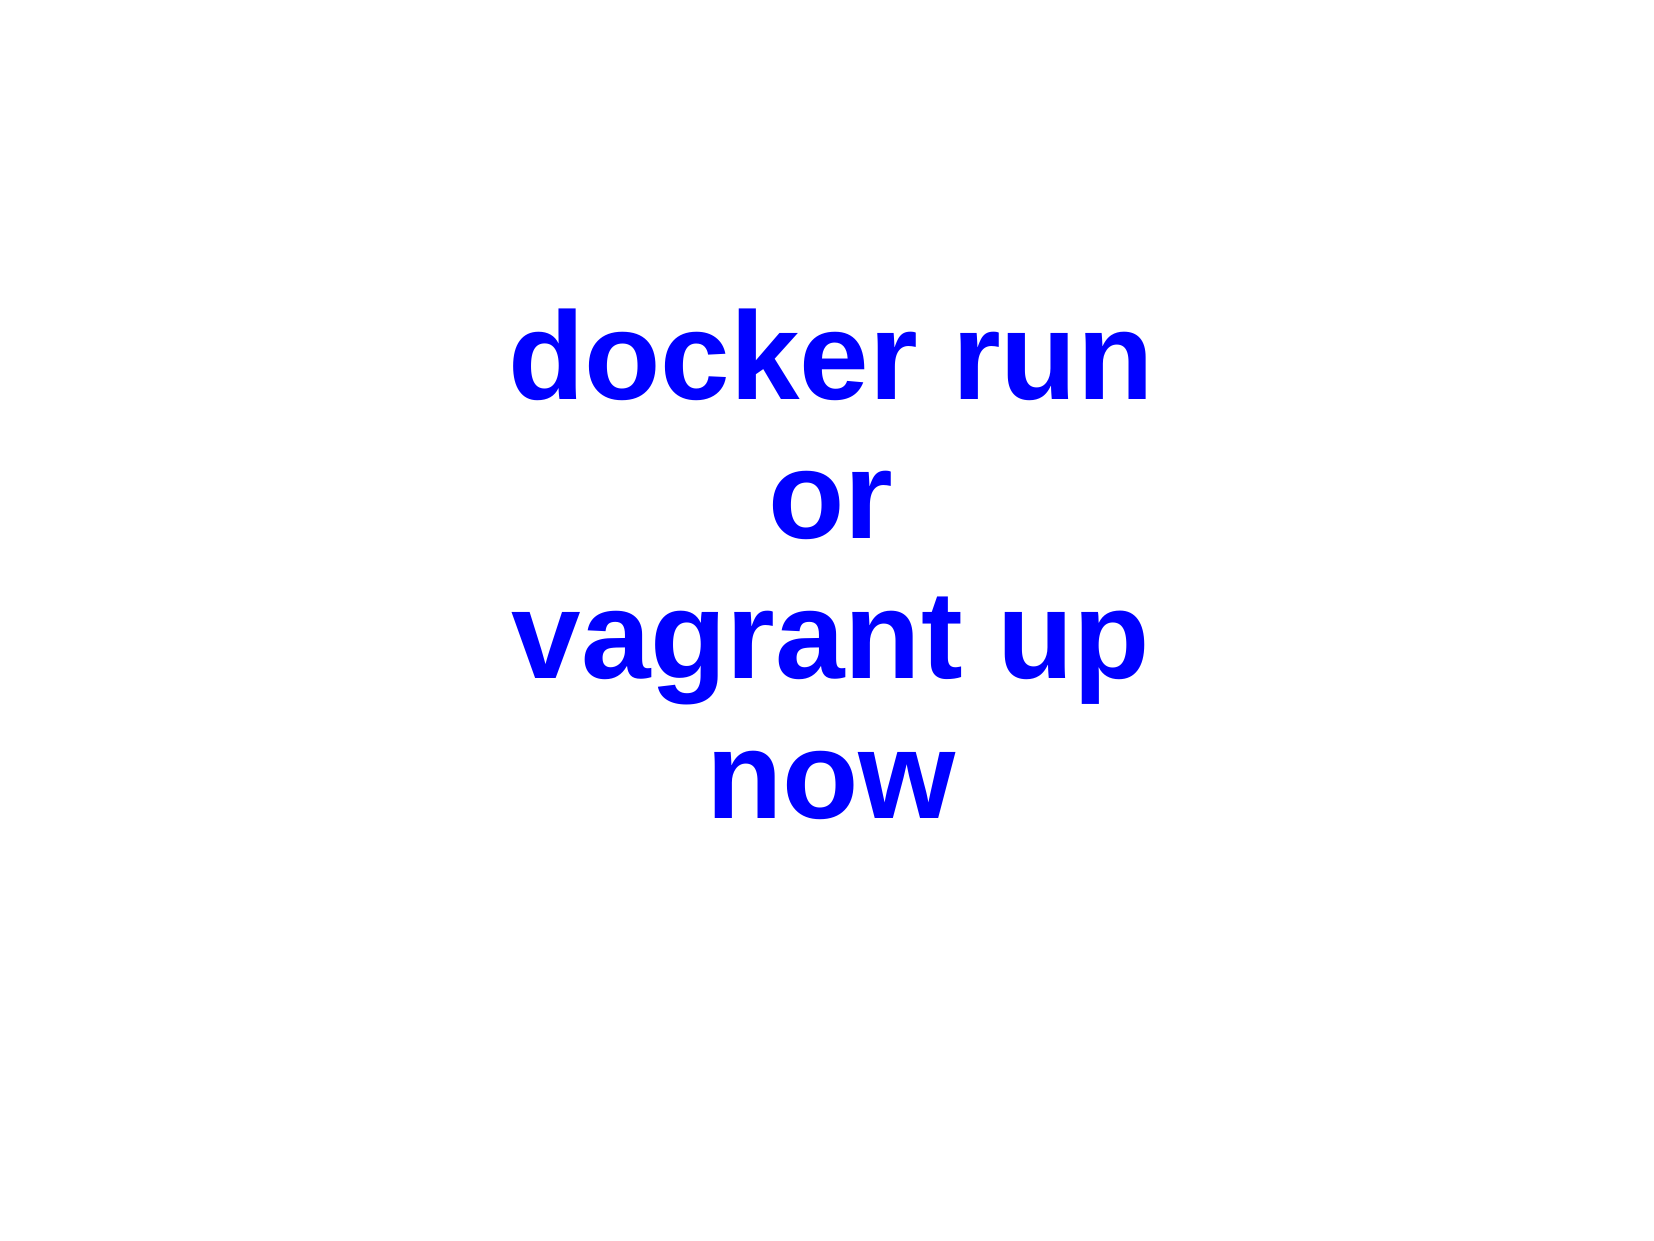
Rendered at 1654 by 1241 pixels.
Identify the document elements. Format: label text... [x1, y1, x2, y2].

title docker run or vagrant up now [86, 285, 1576, 846]
